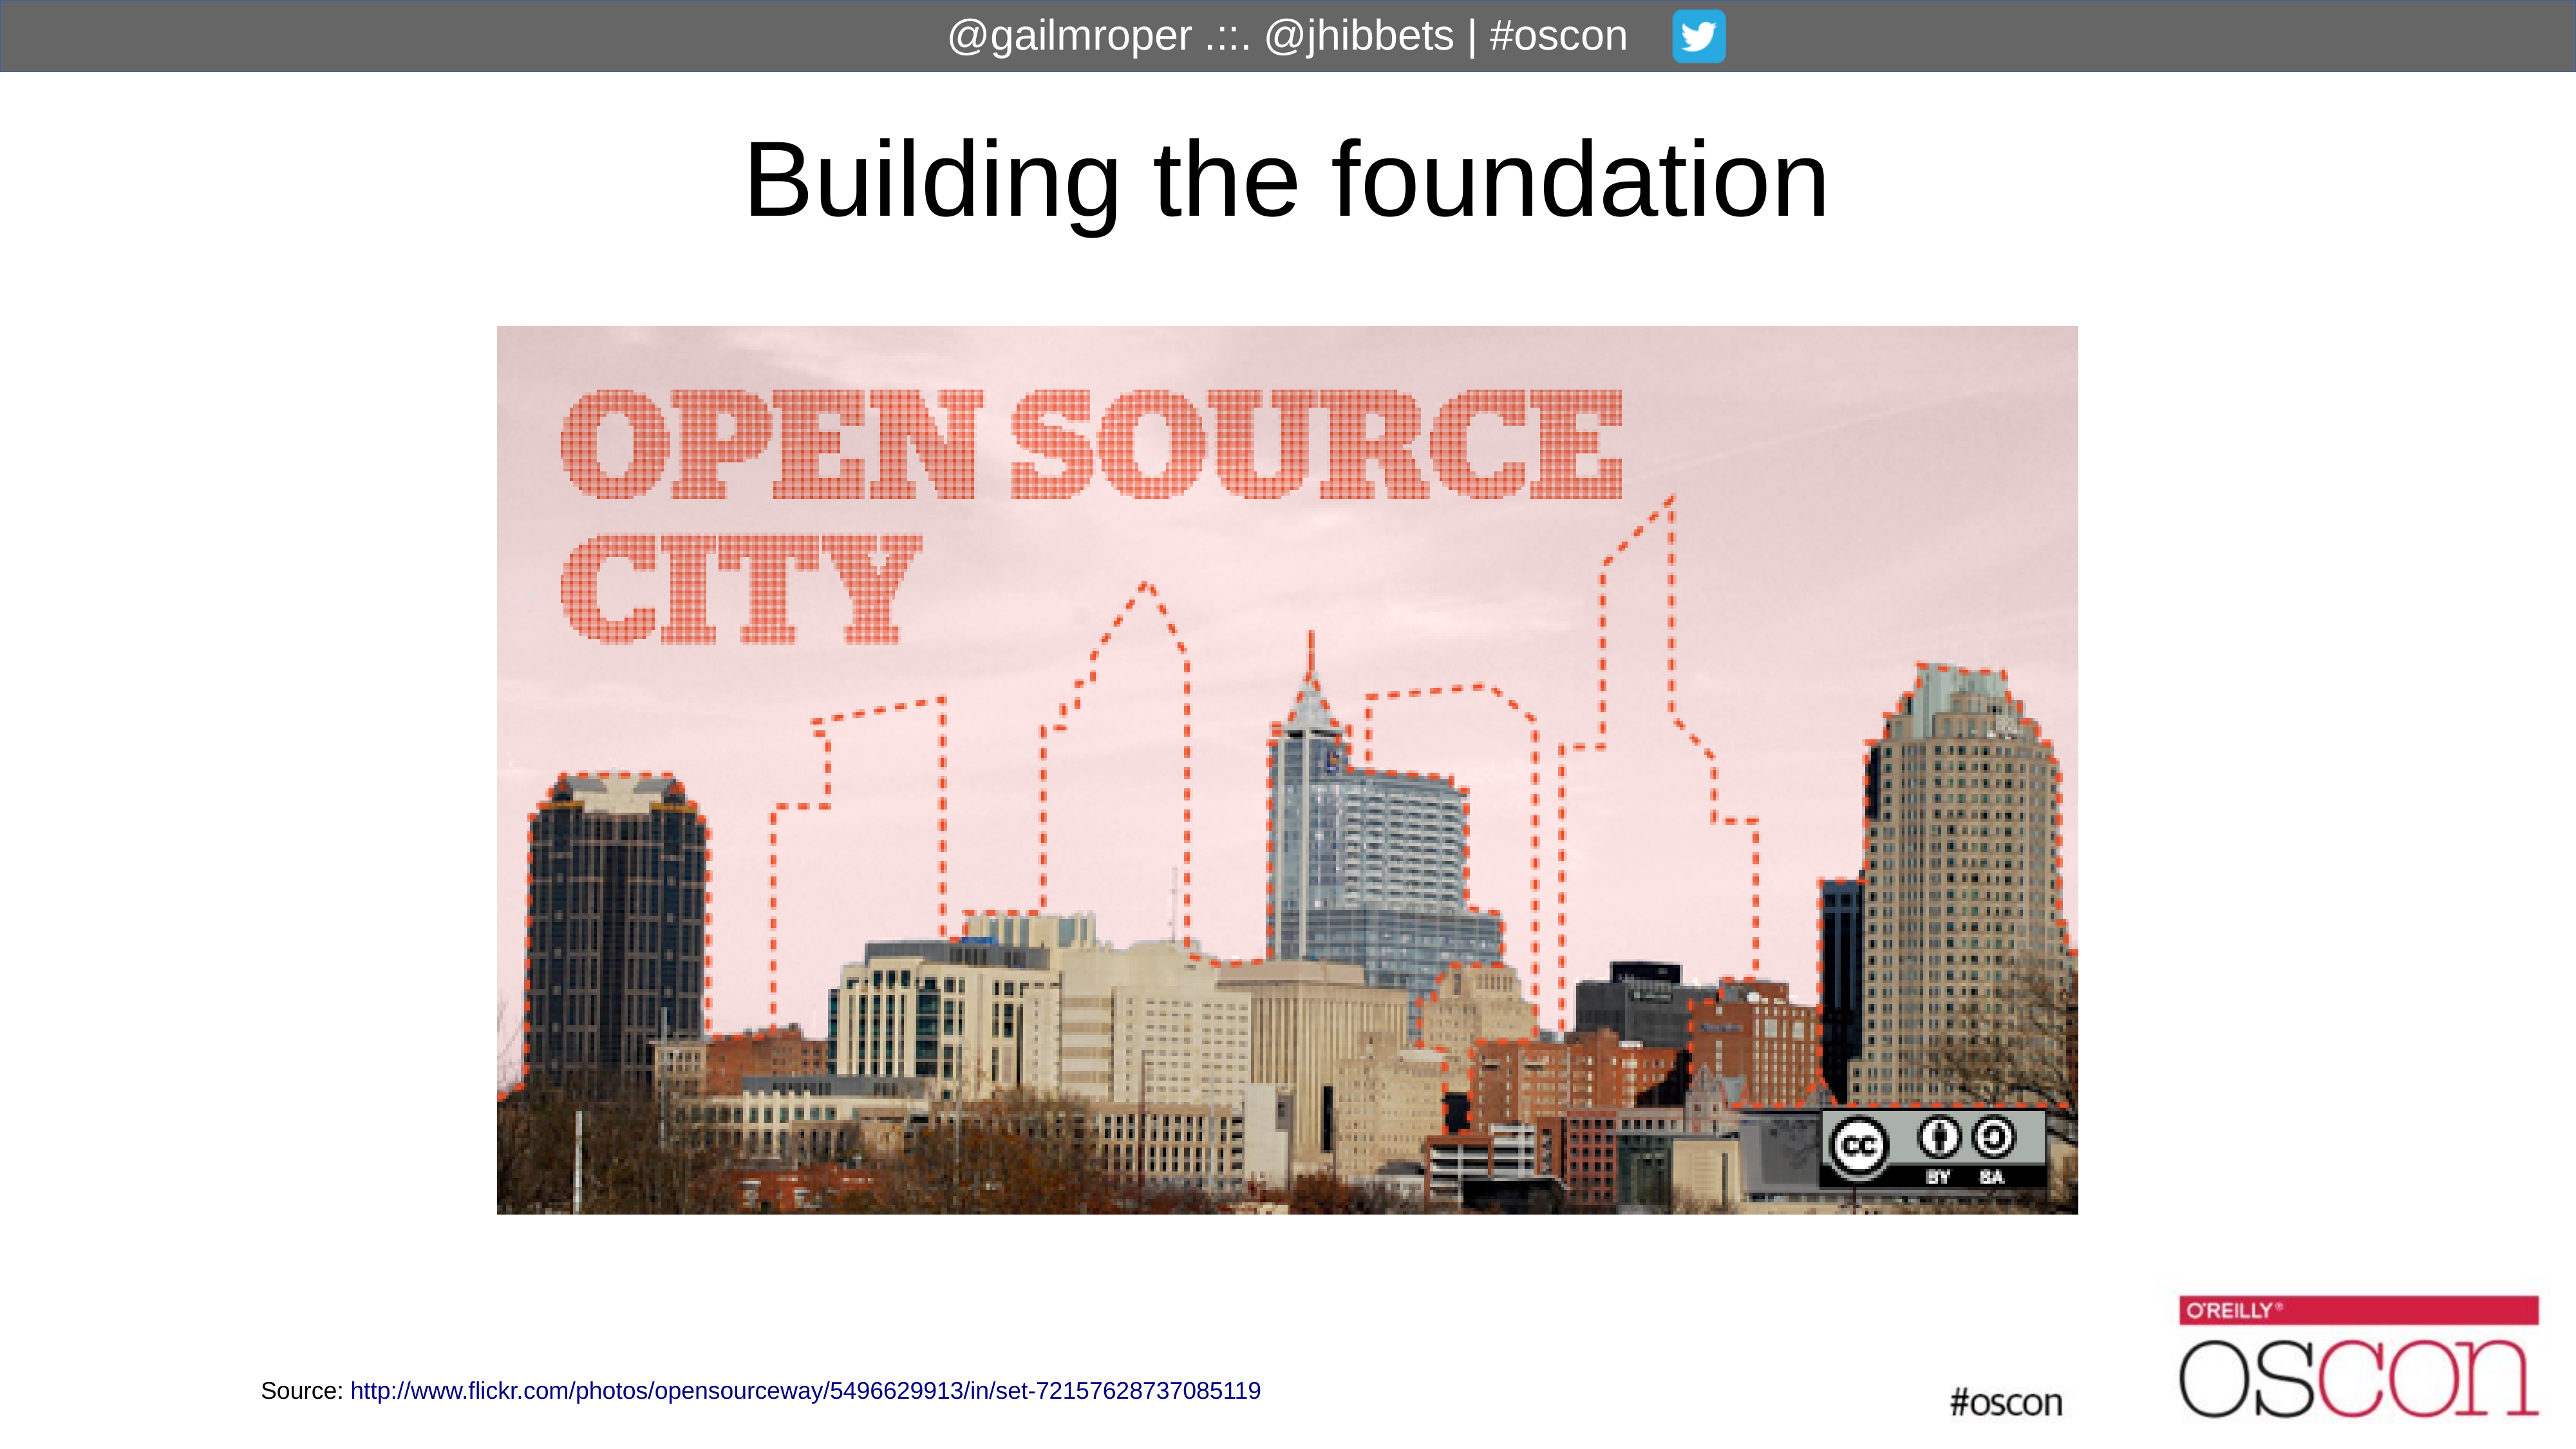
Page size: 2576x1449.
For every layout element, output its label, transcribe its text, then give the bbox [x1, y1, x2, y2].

title Building the foundation [129, 57, 2447, 300]
picture [996, 30, 1008, 47]
picture [1, 1, 2575, 71]
picture [1137, 30, 1149, 47]
text_box Source: http://www.flickr.com/photos/opensourceway/5496629913/in/set-72157628737085119 [251, 1372, 1284, 1410]
picture [0, 72, 2576, 1449]
